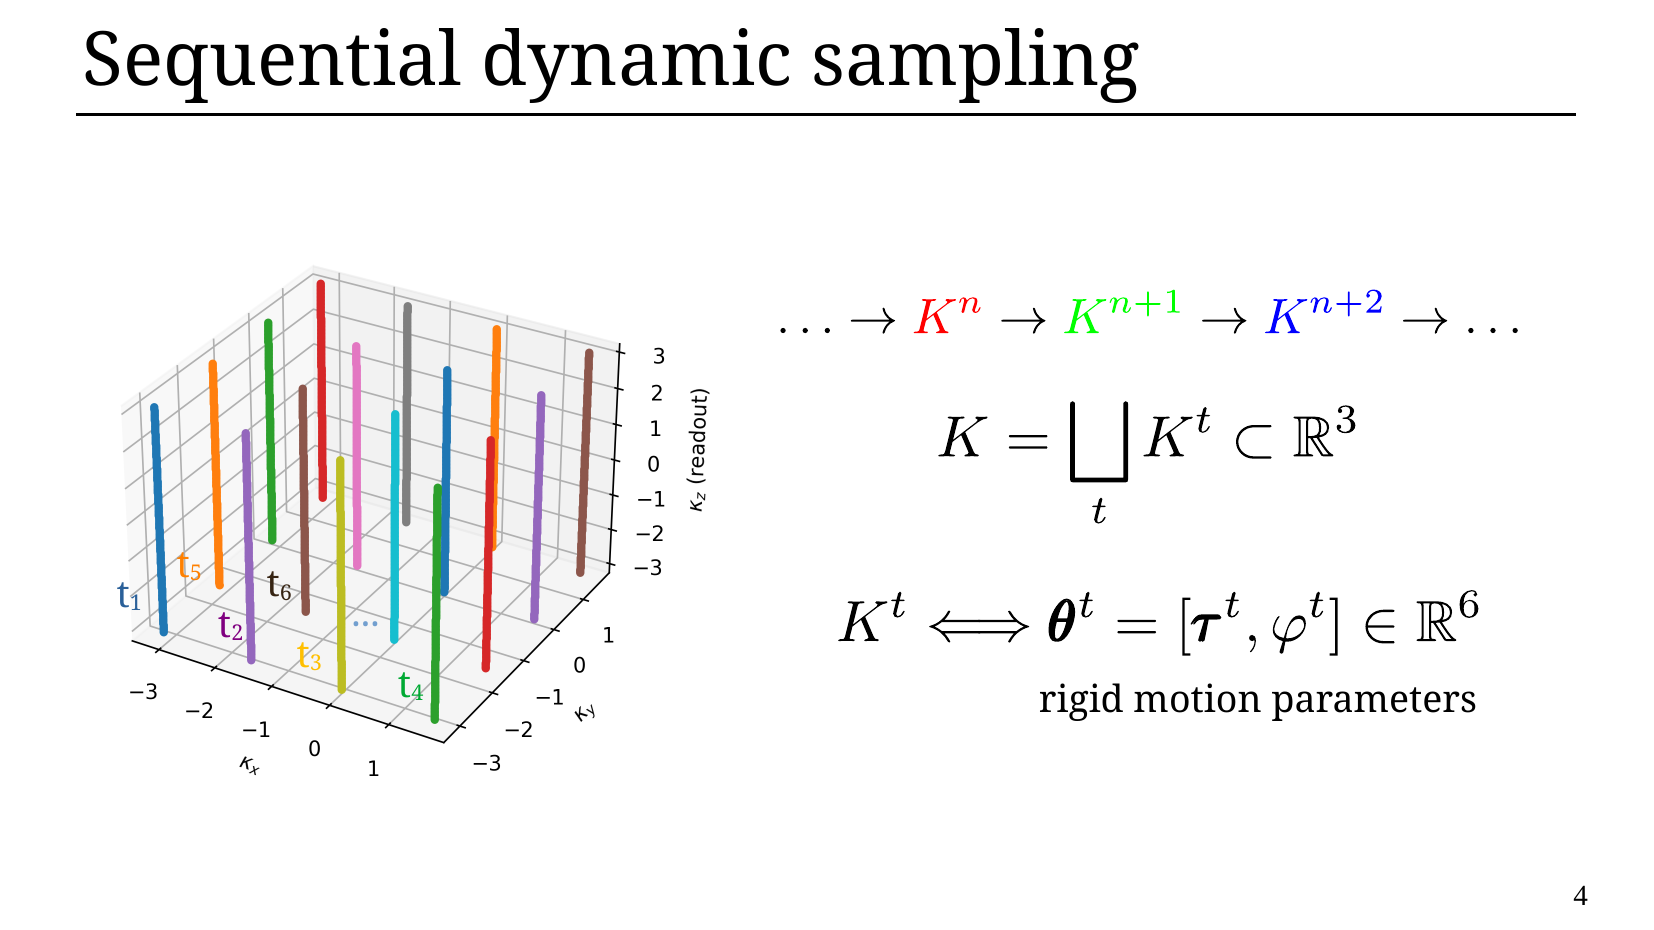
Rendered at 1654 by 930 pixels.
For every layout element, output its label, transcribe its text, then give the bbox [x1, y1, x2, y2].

text_box t6 [228, 549, 331, 620]
text_box t5 [138, 529, 241, 601]
text_box ... [315, 579, 417, 638]
picture [933, 399, 1358, 526]
text_box t2 [180, 601, 258, 661]
picture [774, 287, 1520, 336]
title Sequential dynamic sampling [82, 7, 1571, 105]
text_box t1 [78, 559, 180, 631]
picture [833, 587, 1481, 658]
text_box rigid motion parameters [1005, 665, 1512, 724]
picture [75, 208, 727, 796]
text_box t4 [360, 649, 462, 721]
text_box t3 [258, 620, 361, 691]
